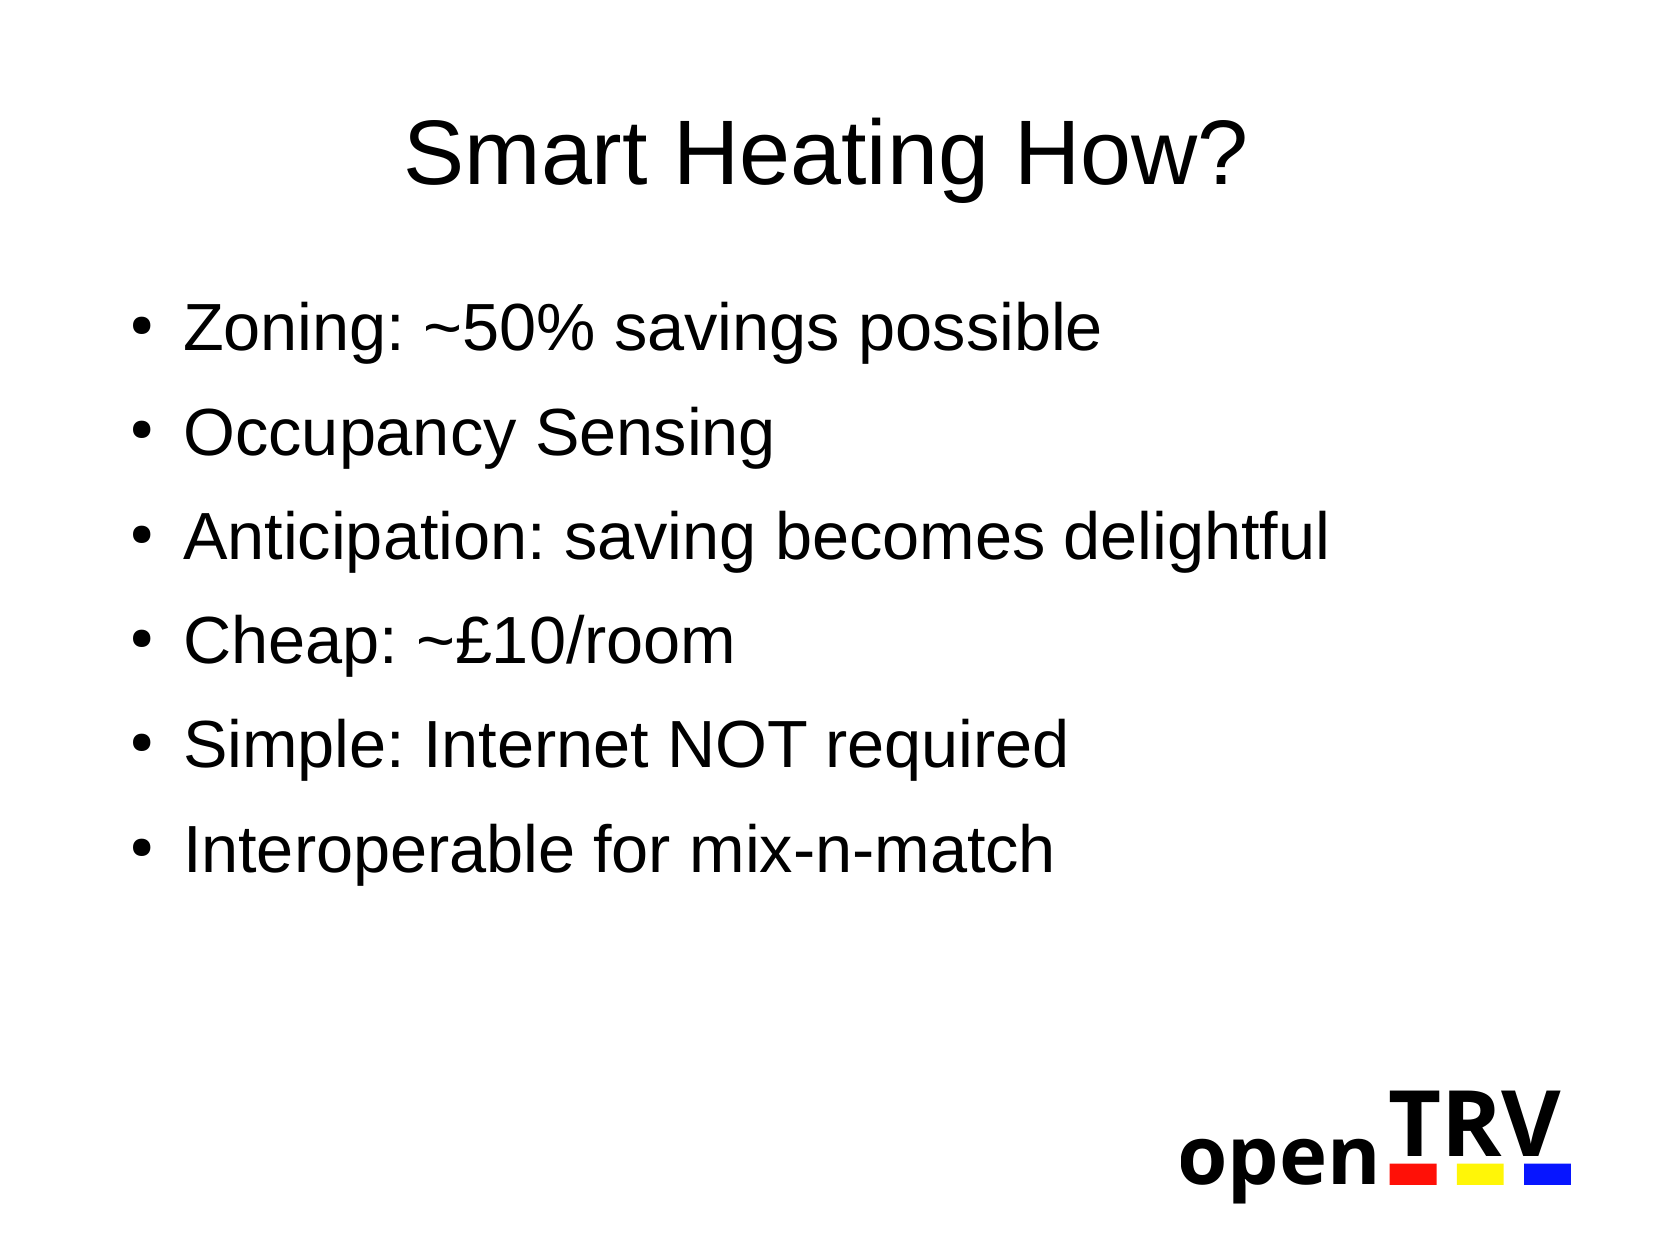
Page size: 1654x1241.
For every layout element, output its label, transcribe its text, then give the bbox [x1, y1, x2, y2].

title Smart Heating How? [82, 49, 1571, 257]
list Zoning: ~50% savings possible Occupancy Sensing Anticipation: saving becomes delightful Cheap: ~£10/room Simple: Internet NOT required Interoperable for mix-n-match [82, 290, 1571, 1010]
